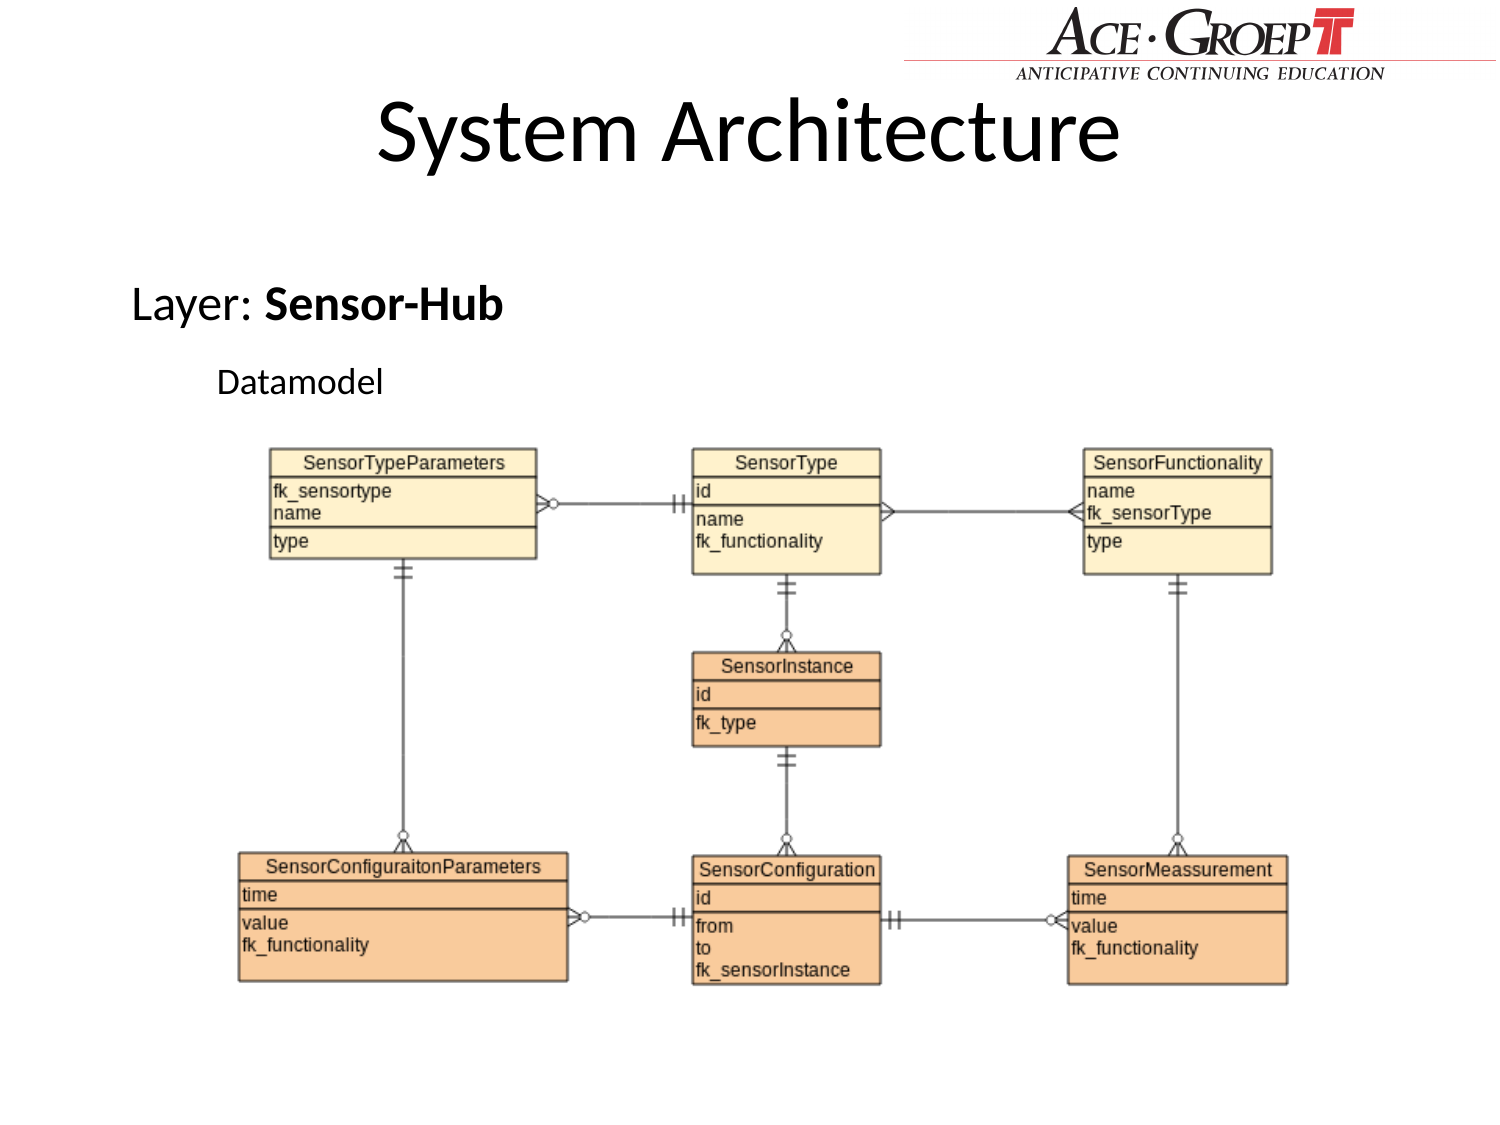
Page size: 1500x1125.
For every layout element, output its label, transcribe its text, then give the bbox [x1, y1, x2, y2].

list Layer: Sensor-Hub Datamodel [60, 262, 1411, 1006]
picture [904, 7, 1496, 80]
title System Architecture [75, 45, 1425, 233]
picture [208, 418, 1322, 1019]
